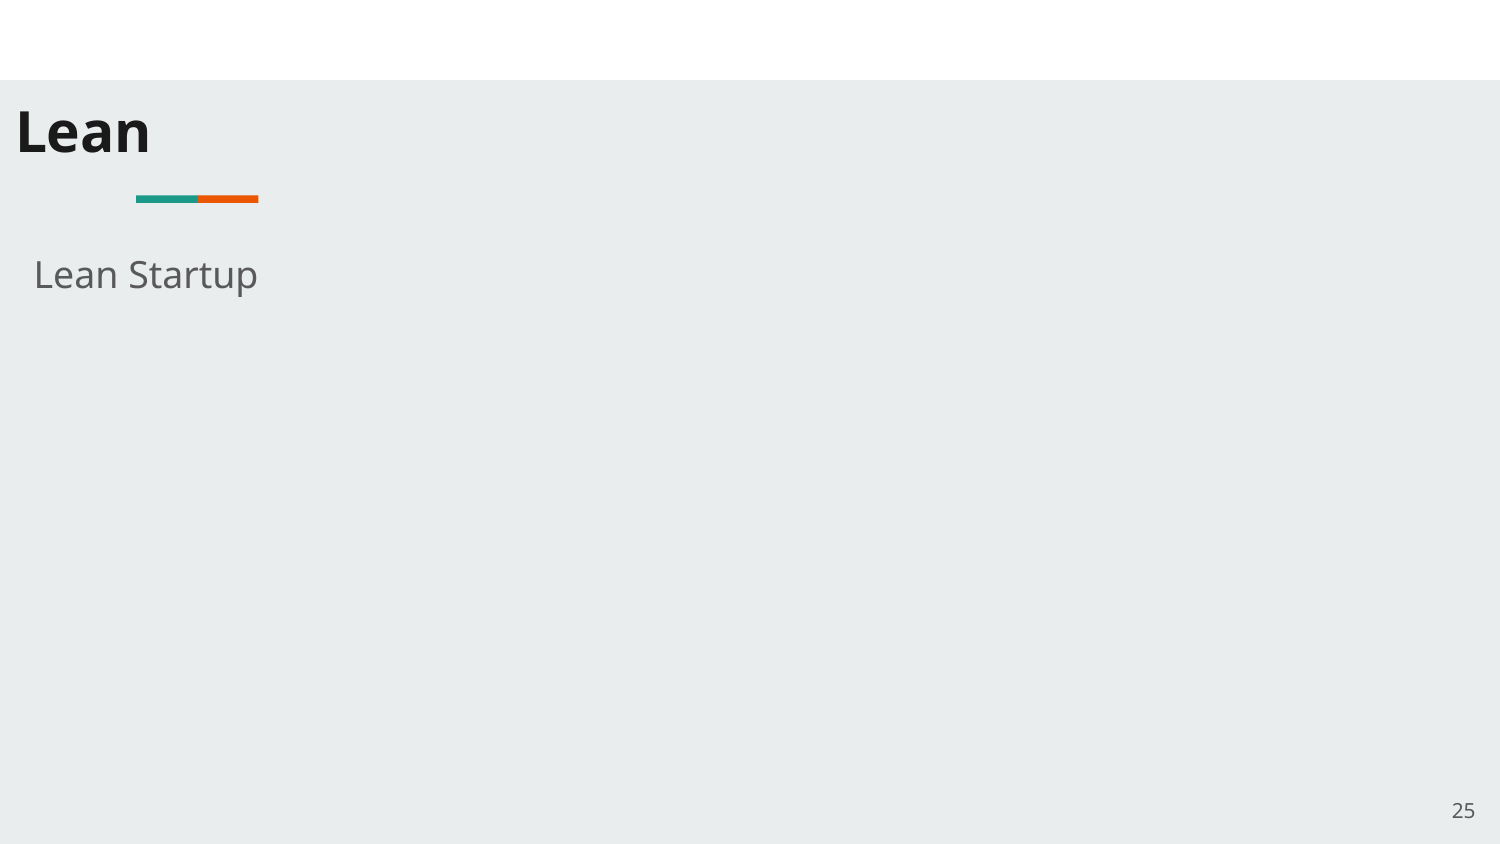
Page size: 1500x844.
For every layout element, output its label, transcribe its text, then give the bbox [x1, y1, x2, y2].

slide_number <number> [1400, 779, 1491, 844]
title Lean [0, 80, 1101, 181]
subtitle Lean Startup [18, 235, 1466, 787]
